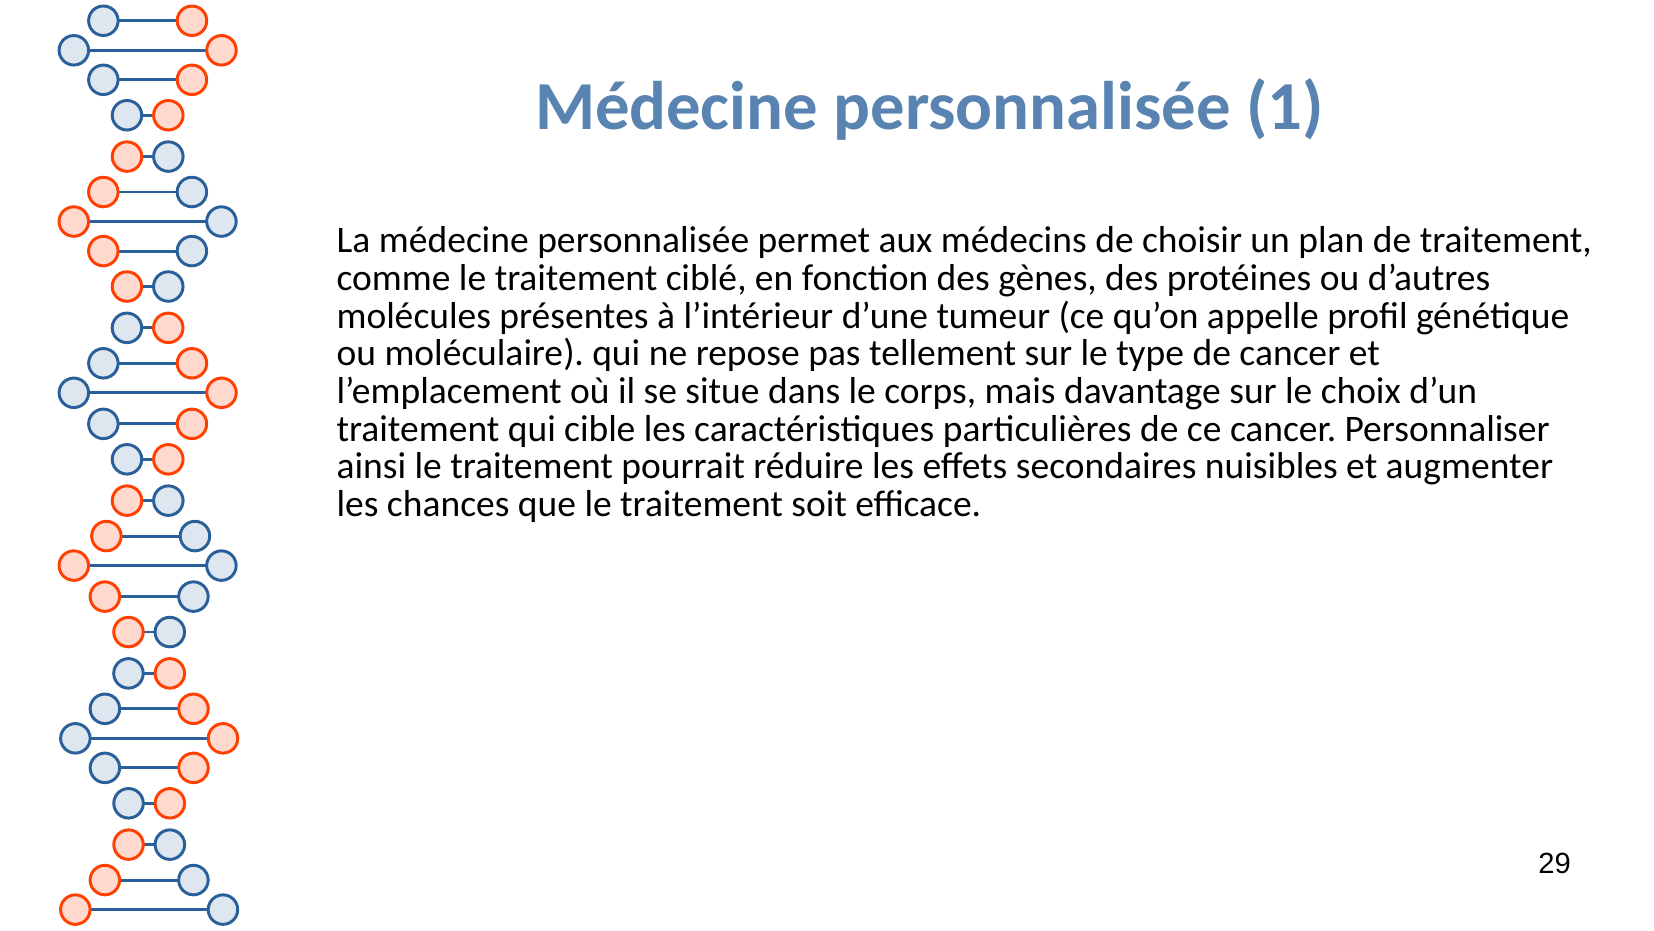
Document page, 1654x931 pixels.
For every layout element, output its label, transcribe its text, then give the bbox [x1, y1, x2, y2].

list La médecine personnalisée permet aux médecins de choisir un plan de traitement, comme le traitement ciblé, en fonction des gènes, des protéines ou d’autres molécules présentes à l’intérieur d’une tumeur (ce qu’on appelle profil génétique ou moléculaire). qui ne repose pas tellement sur le type de cancer et l’emplacement où il se situe dans le corps, mais davantage sur le choix d’un traitement qui cible les caractéristiques particulières de ce cancer. Personnaliser ainsi le traitement pourrait réduire les effets secondaires nuisibles et augmenter les chances que le traitement soit efficace. [265, 224, 1595, 764]
title Médecine personnalisée (1) [265, 35, 1595, 189]
